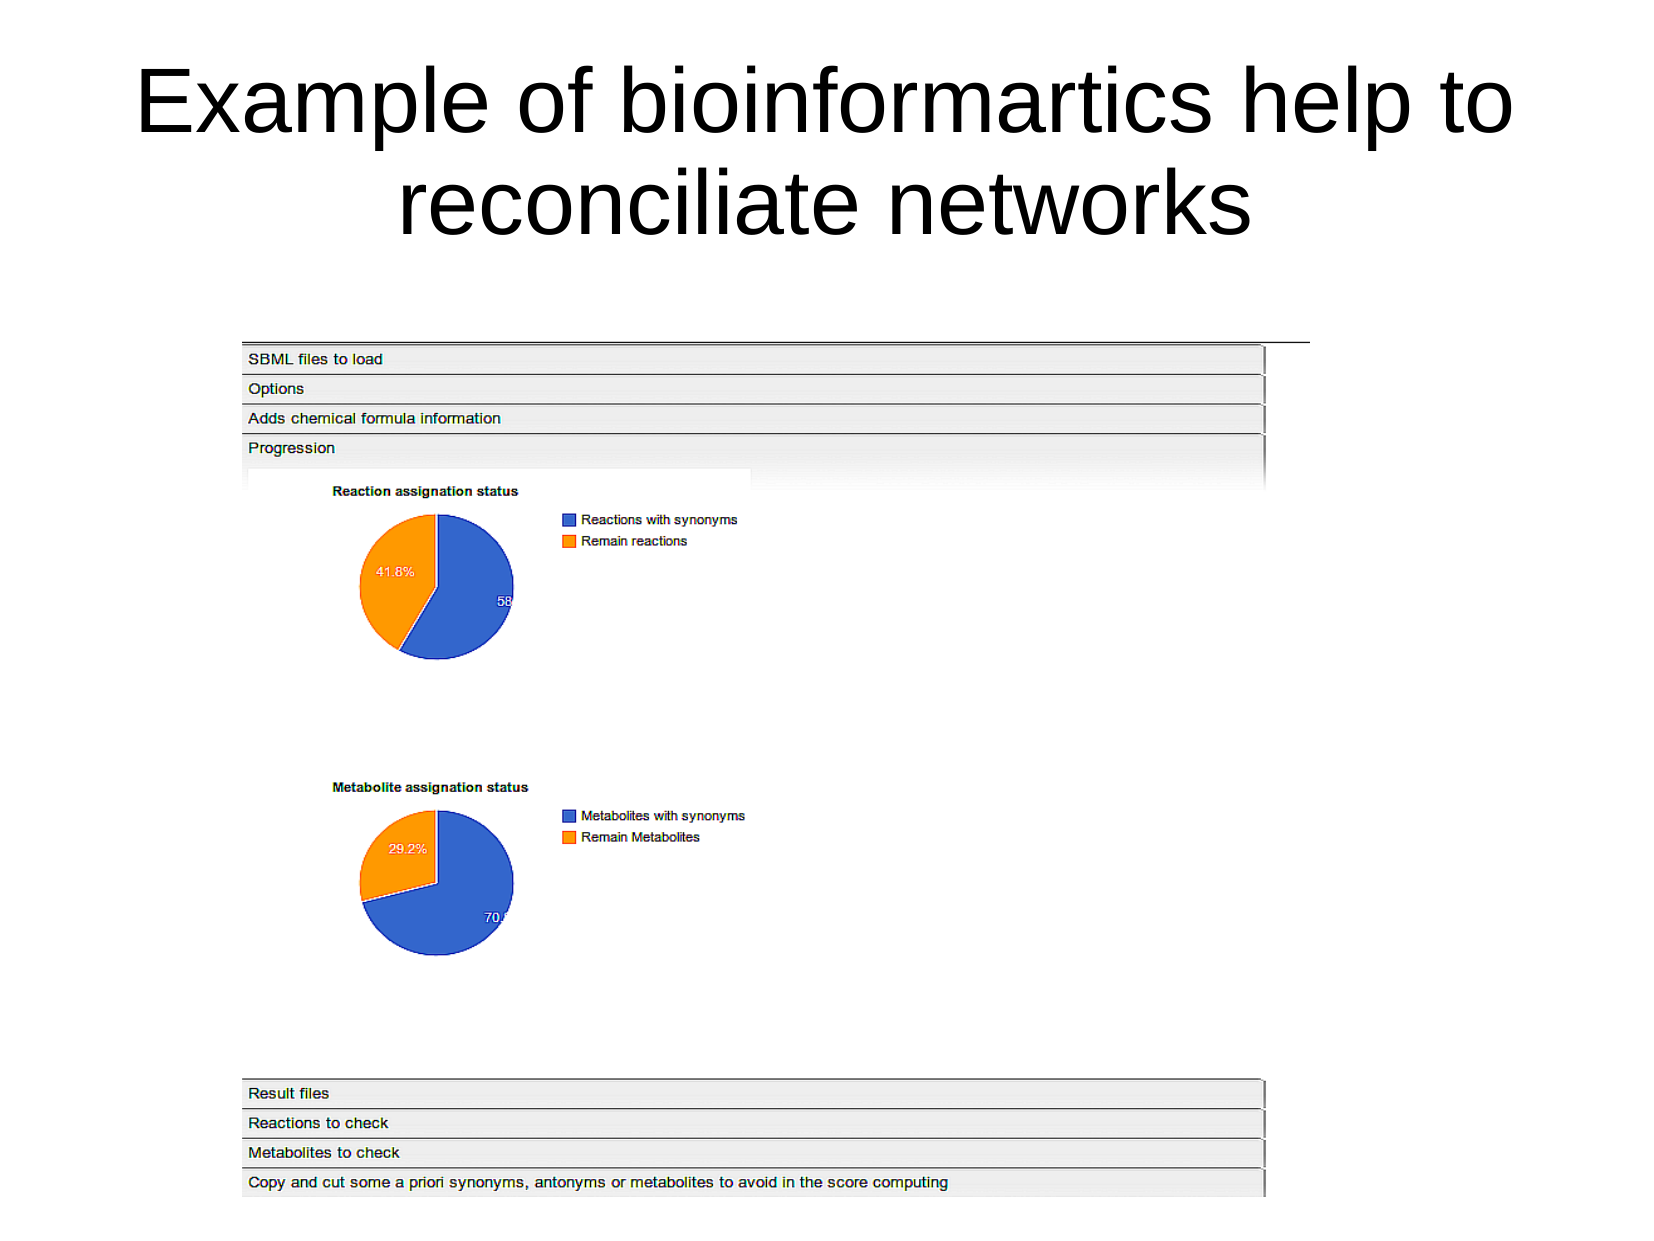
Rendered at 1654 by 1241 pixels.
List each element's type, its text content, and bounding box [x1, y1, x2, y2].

title Example of bioinformartics help to reconciliate networks [82, 49, 1570, 256]
picture [242, 336, 1310, 1210]
